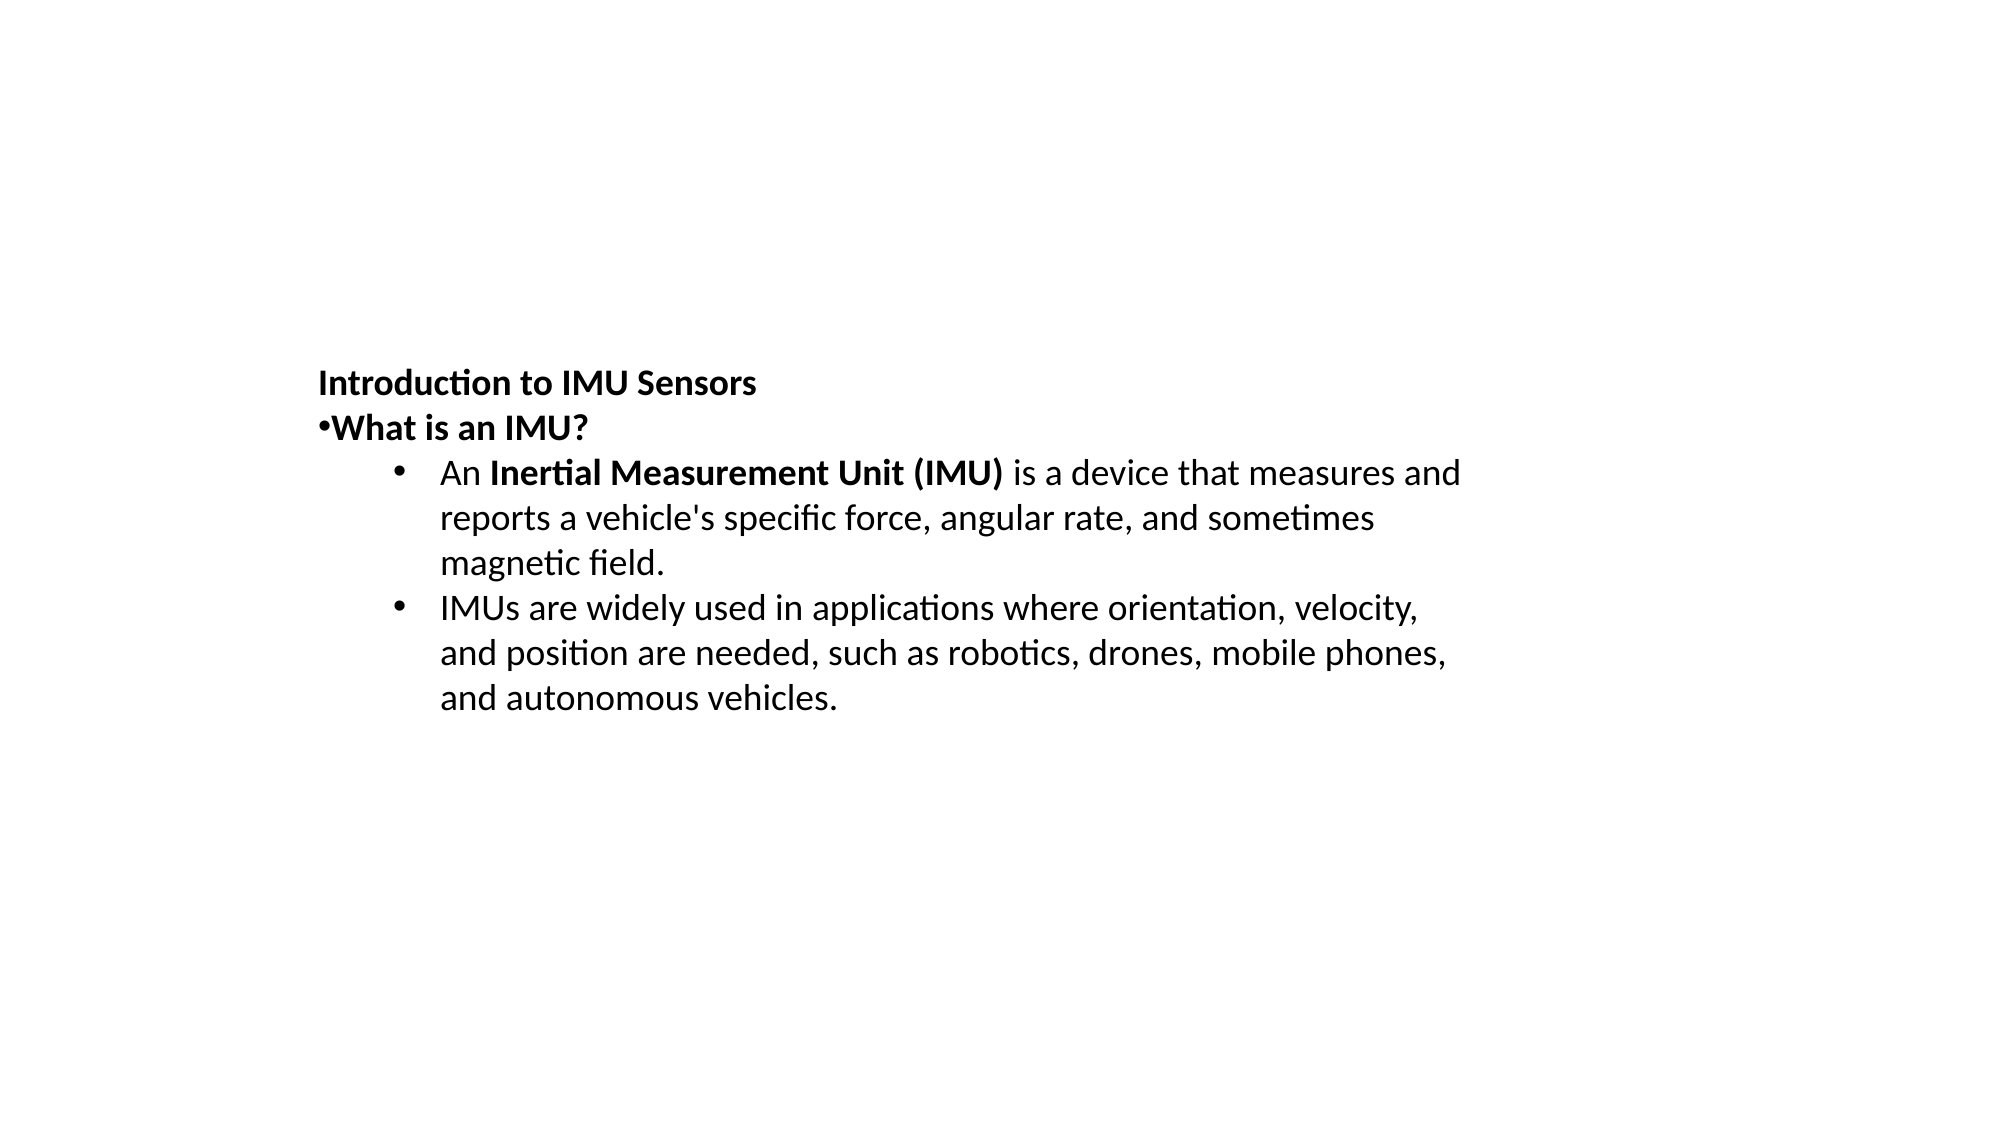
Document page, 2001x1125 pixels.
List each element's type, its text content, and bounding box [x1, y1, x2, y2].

text_box Introduction to IMU Sensors What is an IMU? An Inertial Measurement Unit (IMU) is a device that measures and reports a vehicle's specific force, angular rate, and sometimes magnetic field. IMUs are widely used in applications where orientation, velocity, and position are needed, such as robotics, drones, mobile phones, and autonomous vehicles. [303, 350, 1500, 726]
